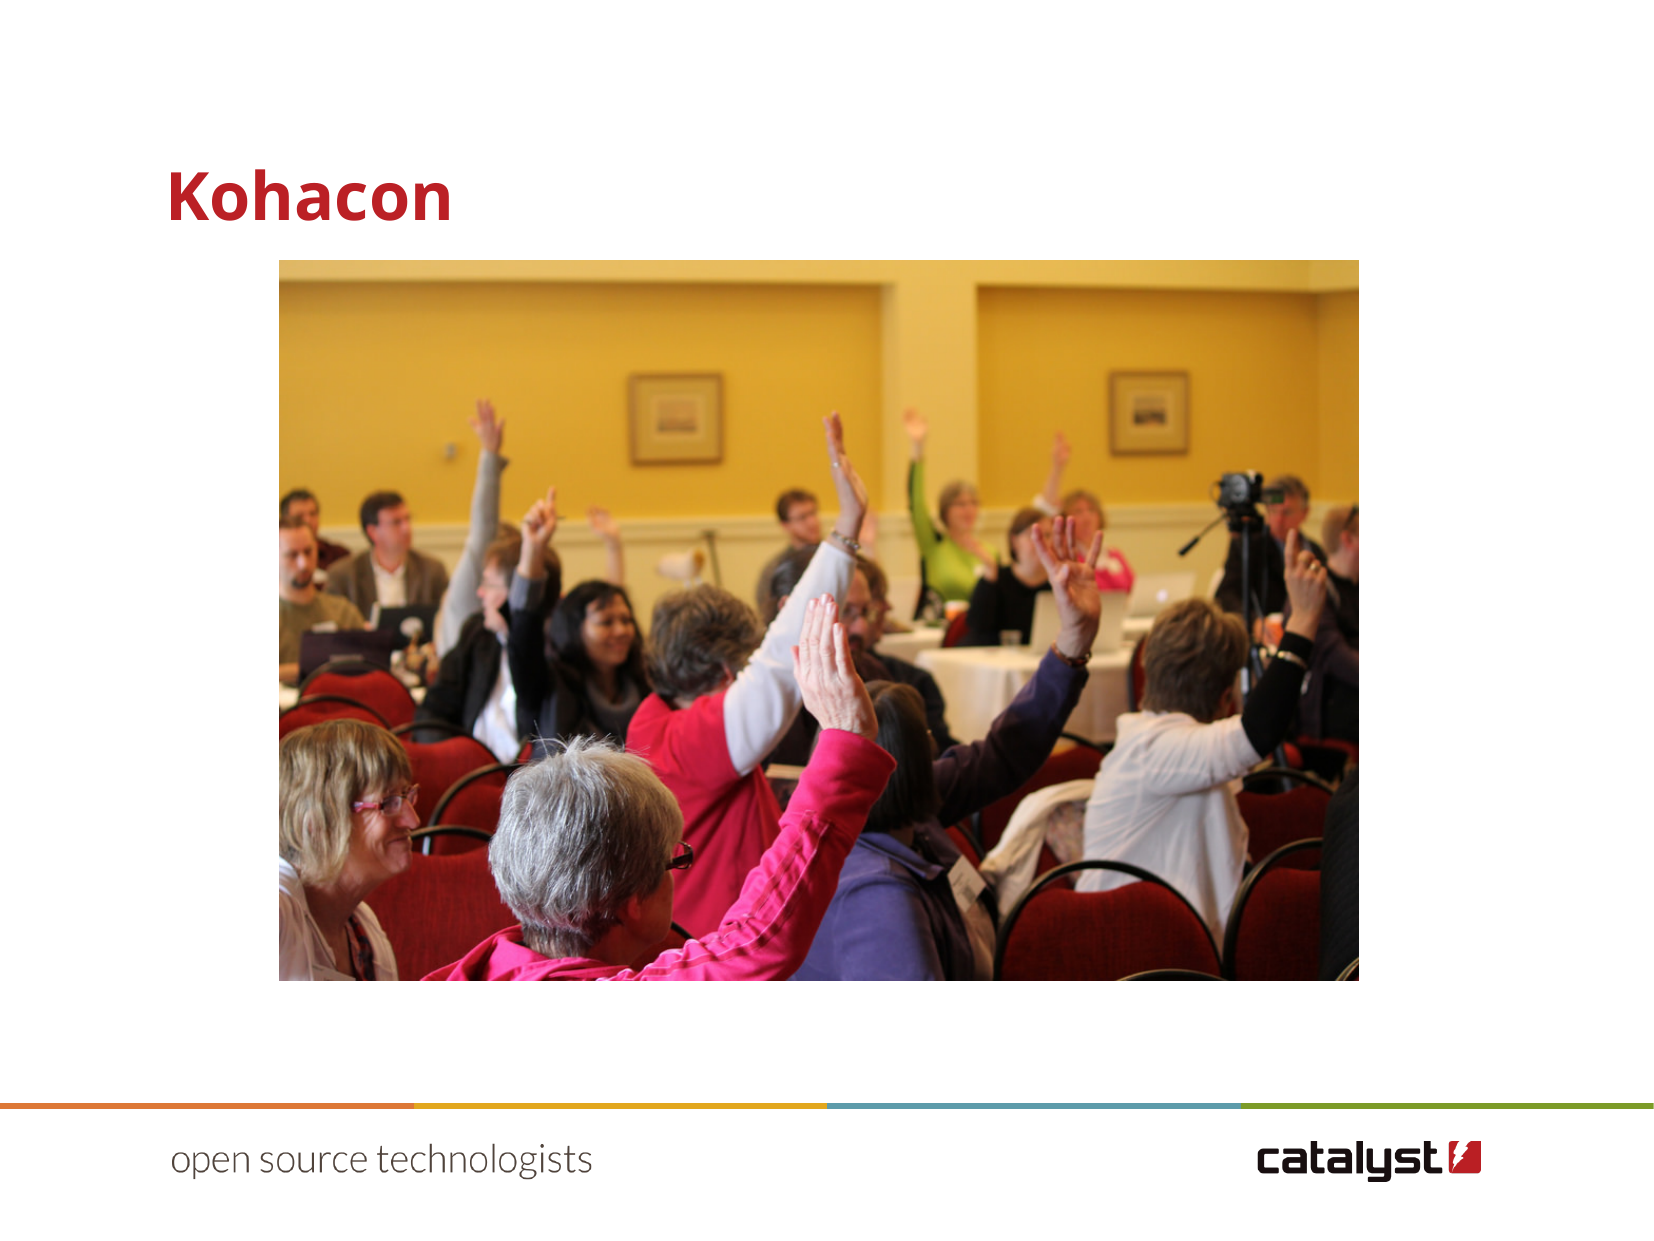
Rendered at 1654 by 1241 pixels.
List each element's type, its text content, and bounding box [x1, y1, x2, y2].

picture [279, 260, 1359, 981]
picture [0, 1103, 1654, 1182]
title Kohacon [165, 90, 1489, 298]
